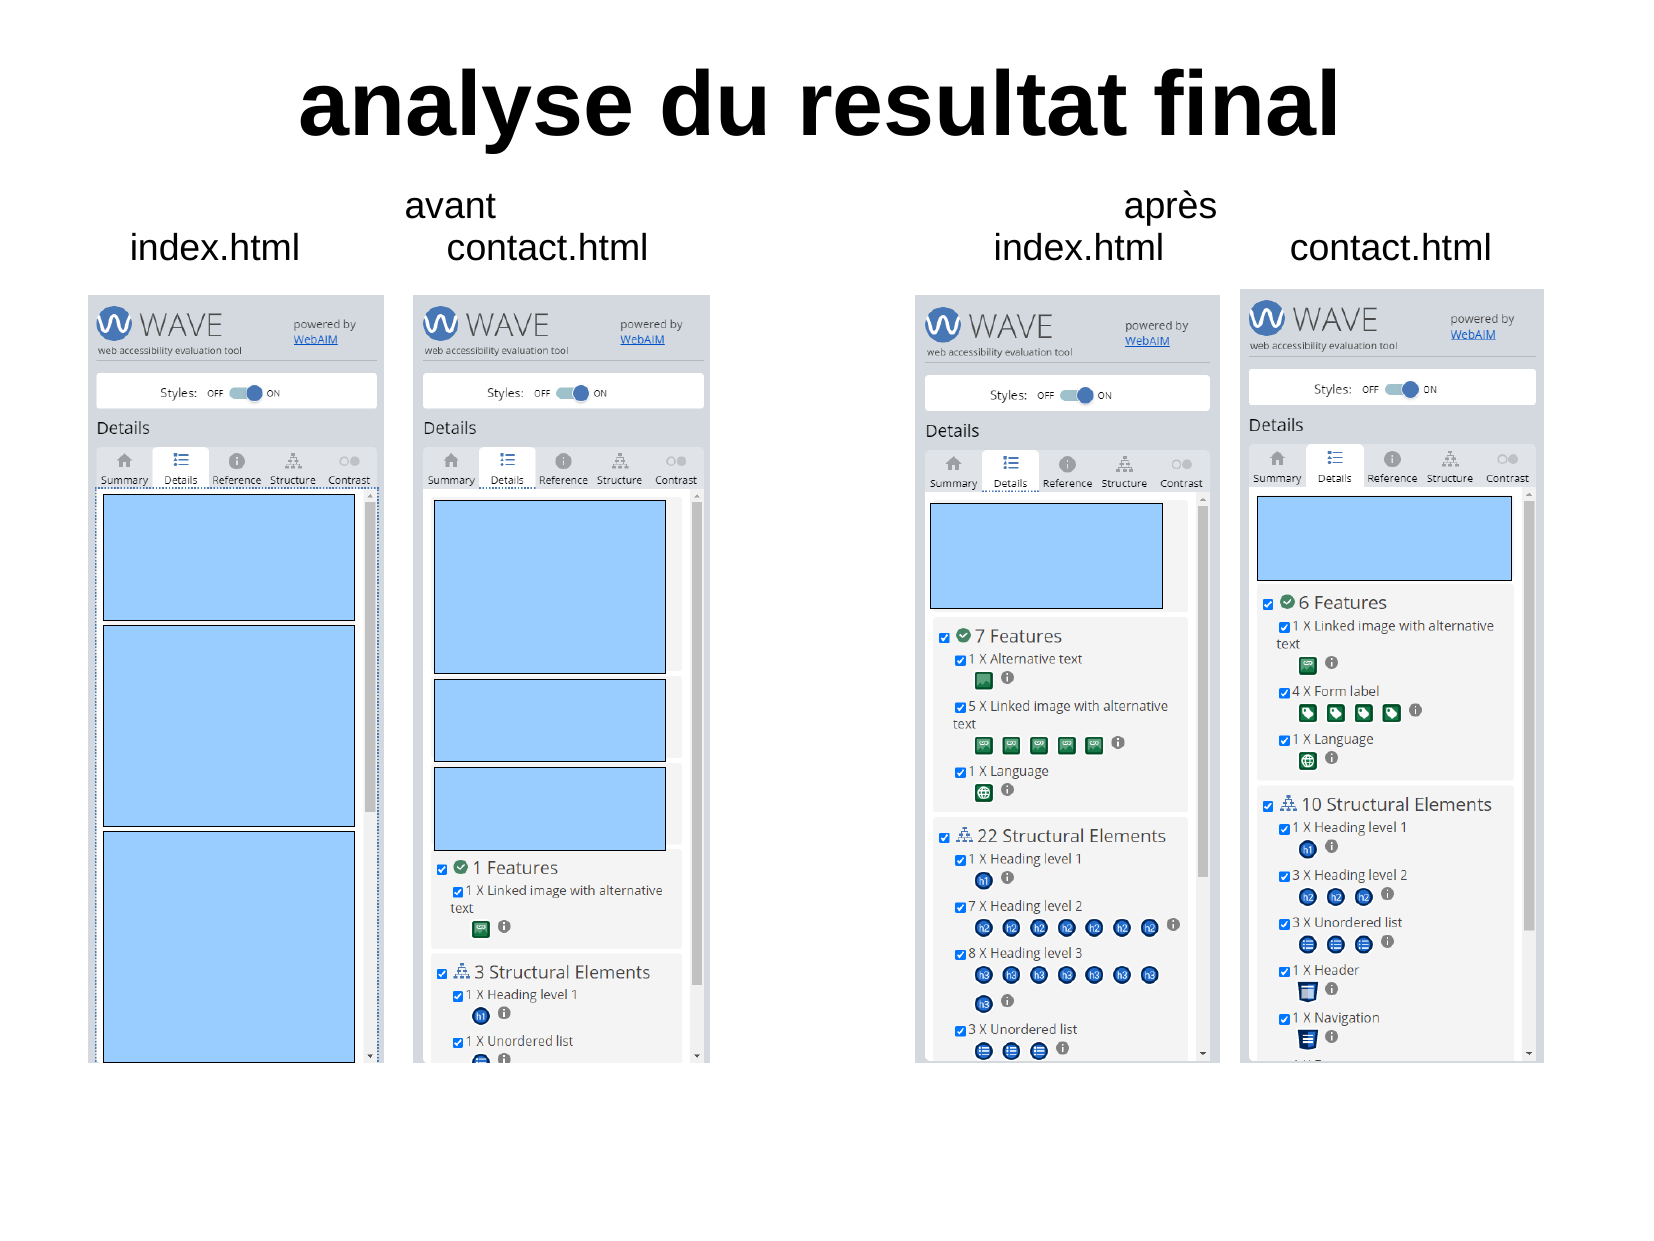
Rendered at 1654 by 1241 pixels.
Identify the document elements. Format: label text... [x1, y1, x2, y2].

title analyse du resultat final [76, 0, 1565, 177]
picture [1240, 289, 1544, 1063]
text_box [1257, 496, 1512, 581]
text_box [434, 500, 666, 674]
picture [413, 295, 710, 1063]
text_box [930, 503, 1163, 609]
text_box [103, 625, 355, 827]
text_box [103, 494, 355, 621]
picture [915, 295, 1220, 1063]
text_box [434, 679, 666, 762]
text_box [434, 767, 666, 851]
text_box [103, 831, 355, 1063]
text_box avant après index.html contact.html index.html contact.html [59, 177, 1565, 277]
picture [88, 295, 384, 1063]
